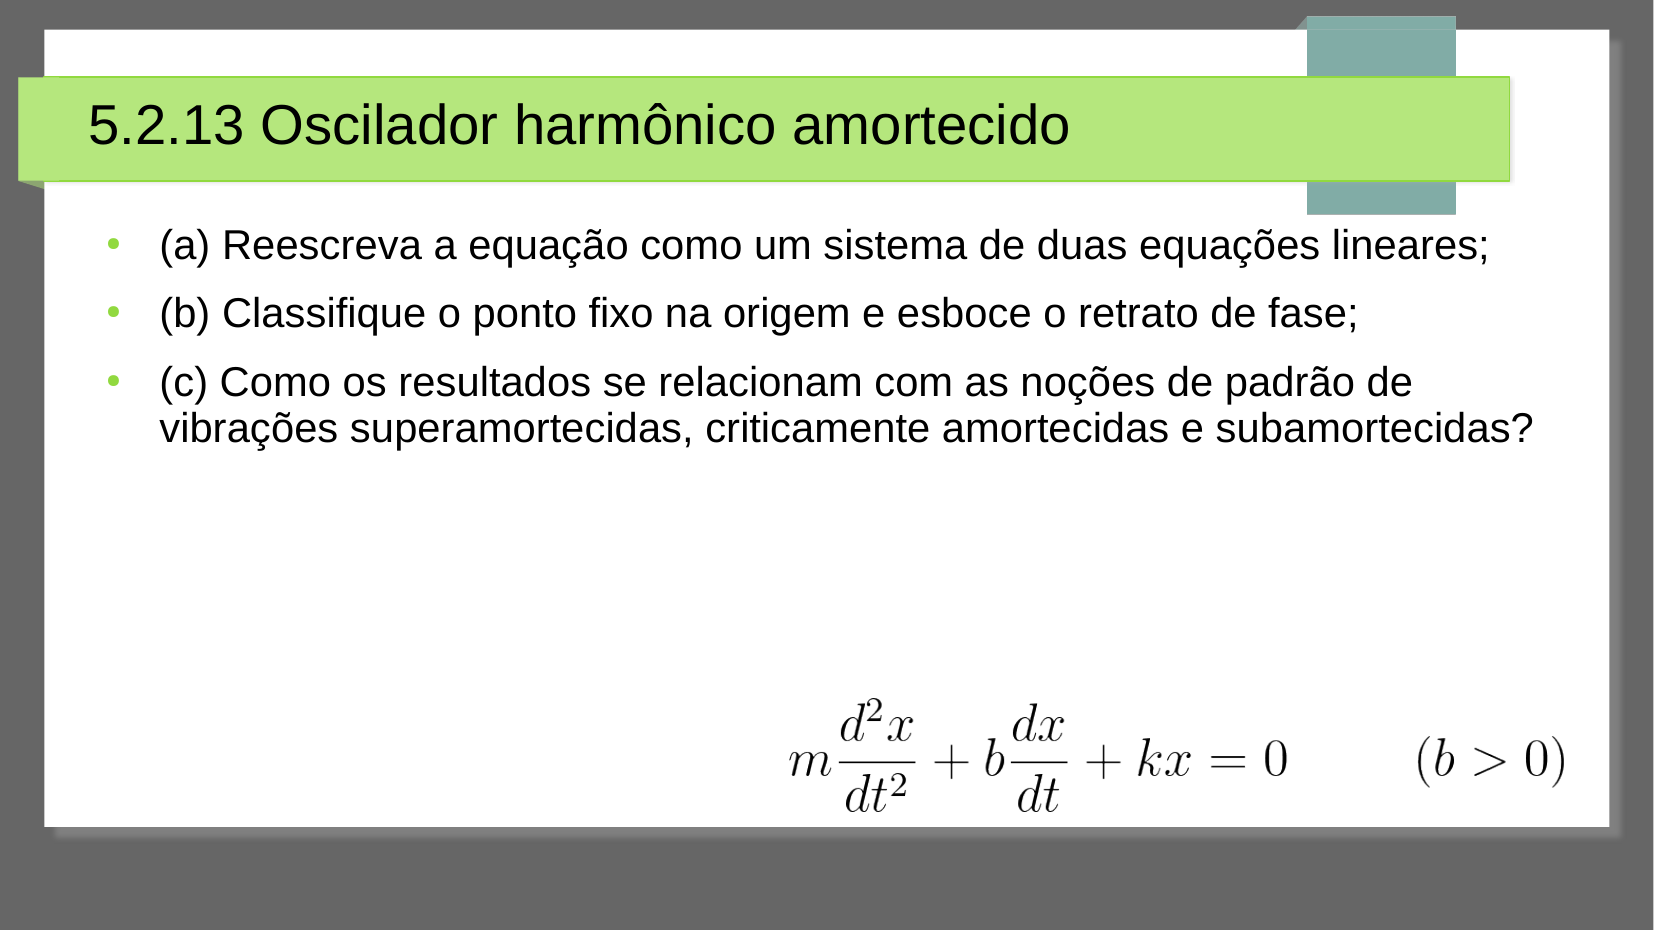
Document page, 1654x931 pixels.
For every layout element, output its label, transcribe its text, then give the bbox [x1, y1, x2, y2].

picture [789, 698, 1565, 813]
list (a) Reescreva a equação como um sistema de duas equações lineares; (b) Classifique o ponto fixo na origem e esboce o retrato de fase; (c) Como os resultados se relacionam com as noções de padrão de vibrações superamortecidas, criticamente amortecidas e subamortecidas? [88, 221, 1565, 813]
title 5.2.13 Oscilador harmônico amortecido [88, 73, 1506, 178]
